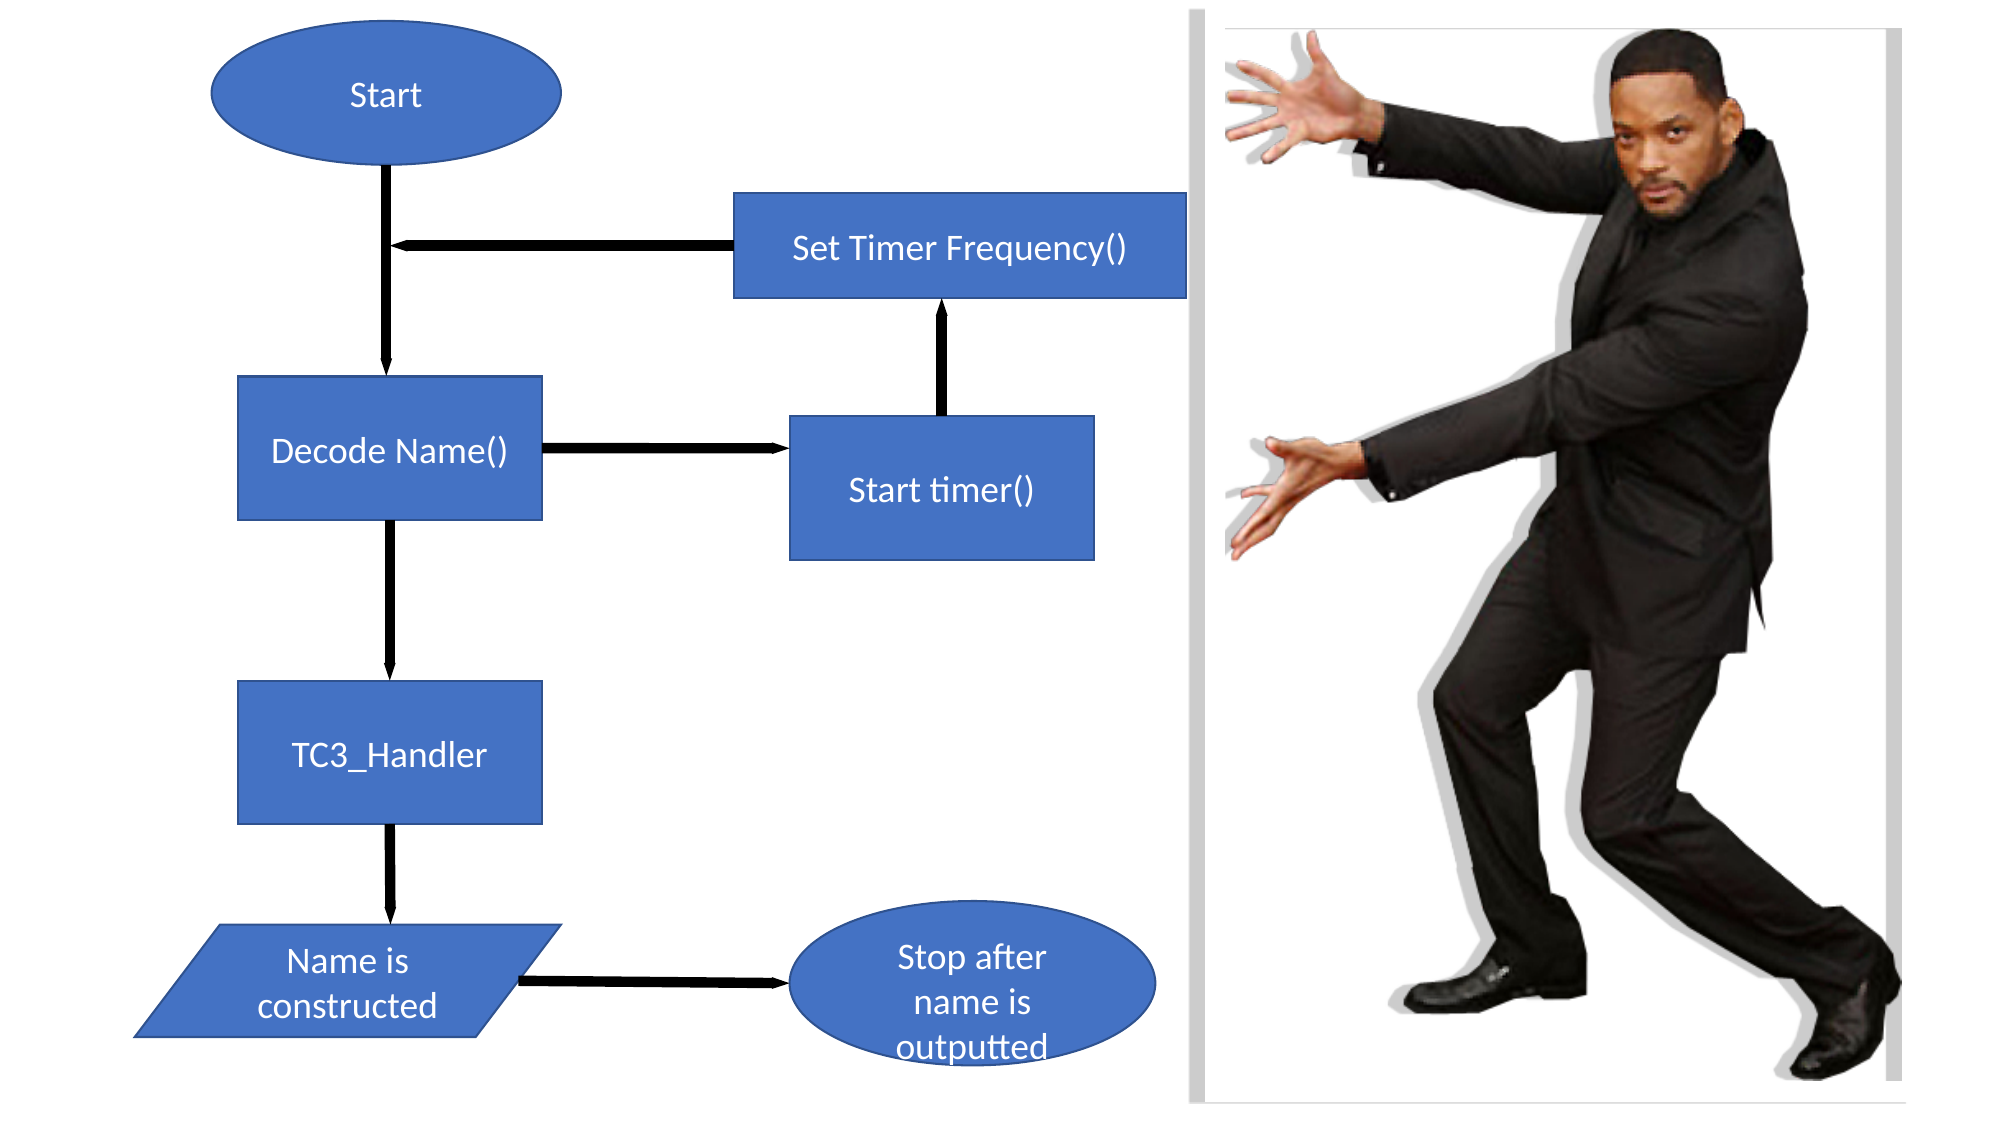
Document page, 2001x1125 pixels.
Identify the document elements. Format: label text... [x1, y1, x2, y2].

text_box Set Timer Frequency() [734, 193, 1186, 298]
text_box Start timer() [790, 416, 1094, 560]
picture [1225, 28, 1902, 1081]
text_box Decode Name() [238, 376, 542, 520]
text_box Name is constructed [134, 924, 561, 1038]
text_box Stop after name is outputted [789, 901, 1156, 1066]
text_box Start [211, 20, 561, 165]
text_box TC3_Handler [238, 681, 542, 824]
